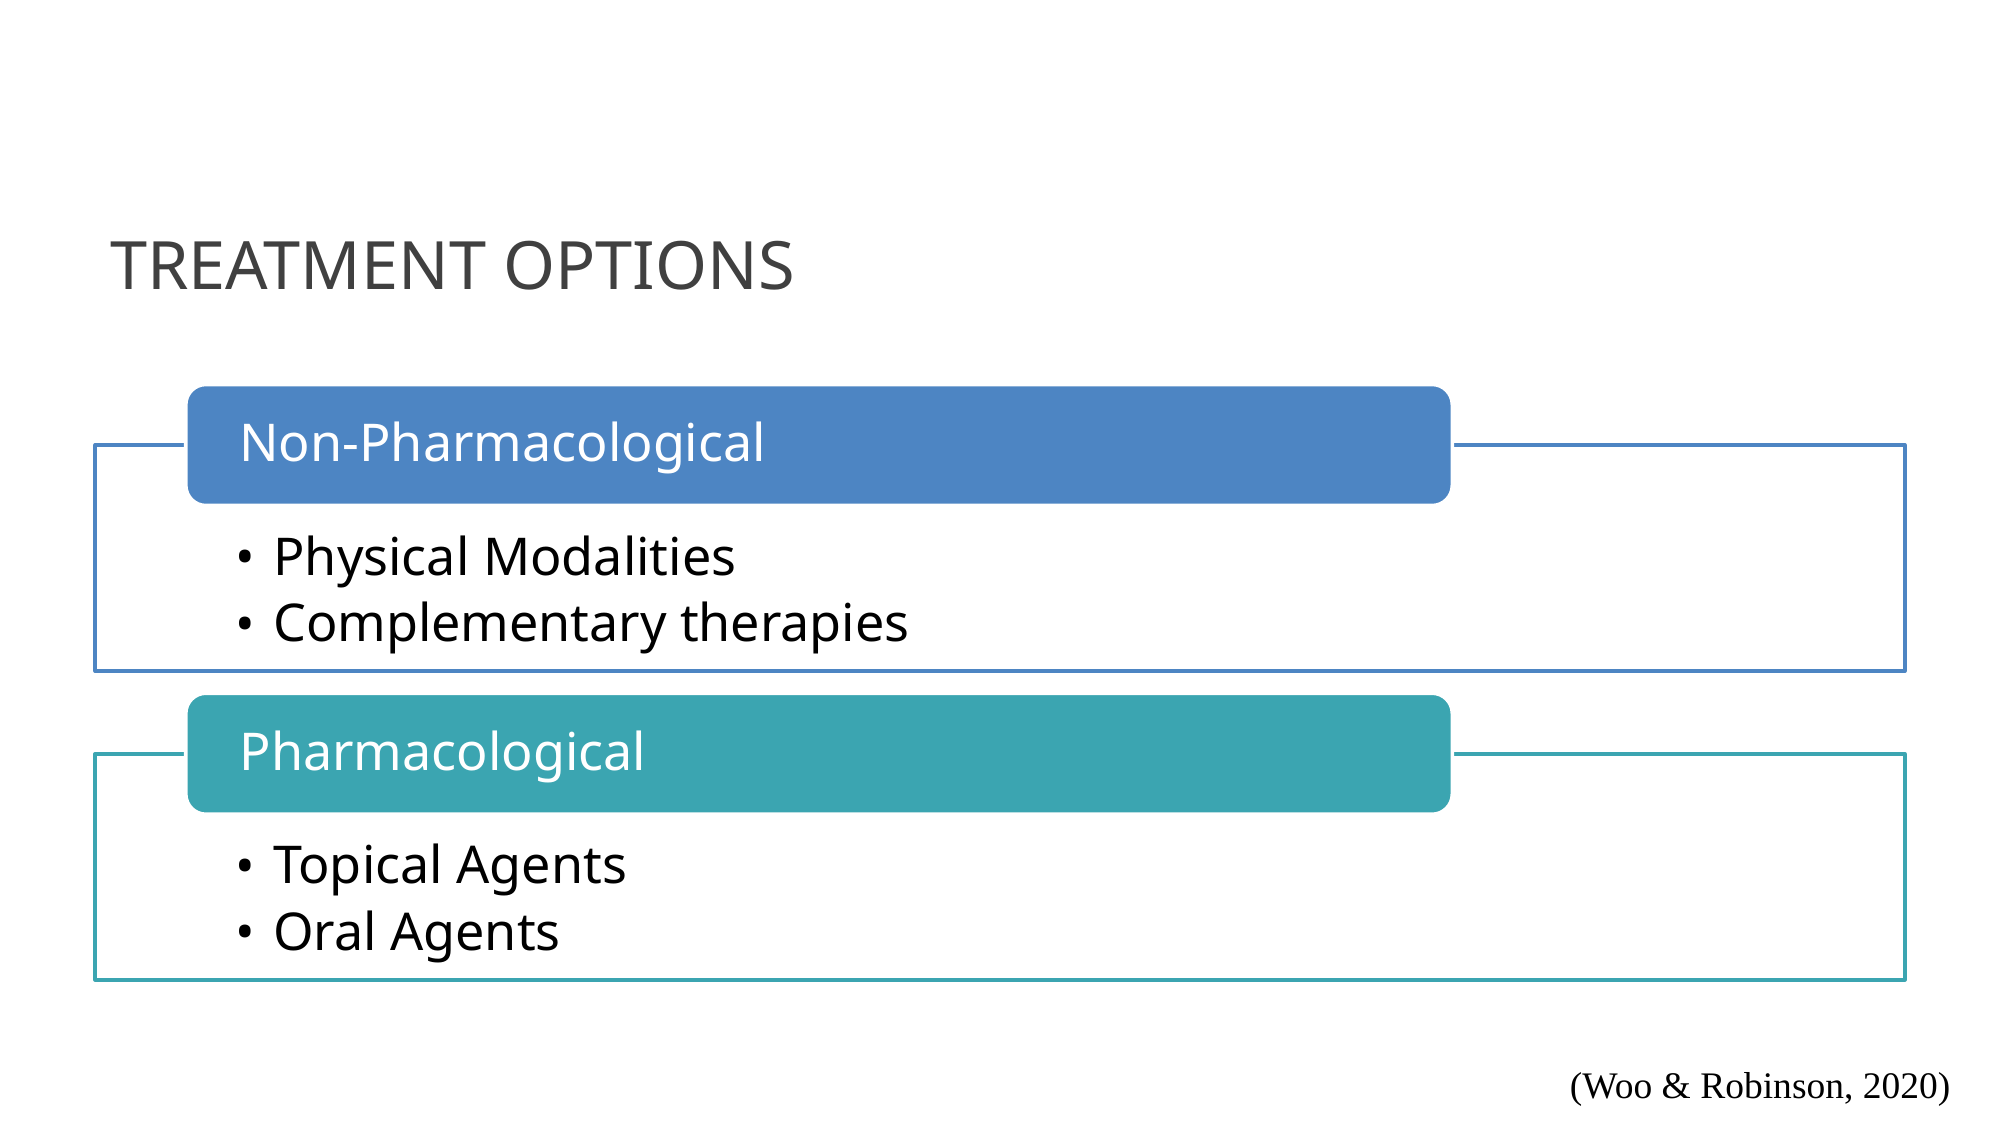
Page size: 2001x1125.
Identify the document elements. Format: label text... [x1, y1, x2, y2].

title Treatment Options [95, 115, 1905, 311]
text_box Non-Pharmacological [185, 384, 1453, 506]
text_box Pharmacological [185, 693, 1453, 815]
text_box Topical Agents Oral Agents [95, 753, 1905, 980]
text_box Physical Modalities Complementary therapies [95, 444, 1905, 672]
text_box (Woo & Robinson, 2020) [1555, 1054, 1976, 1114]
